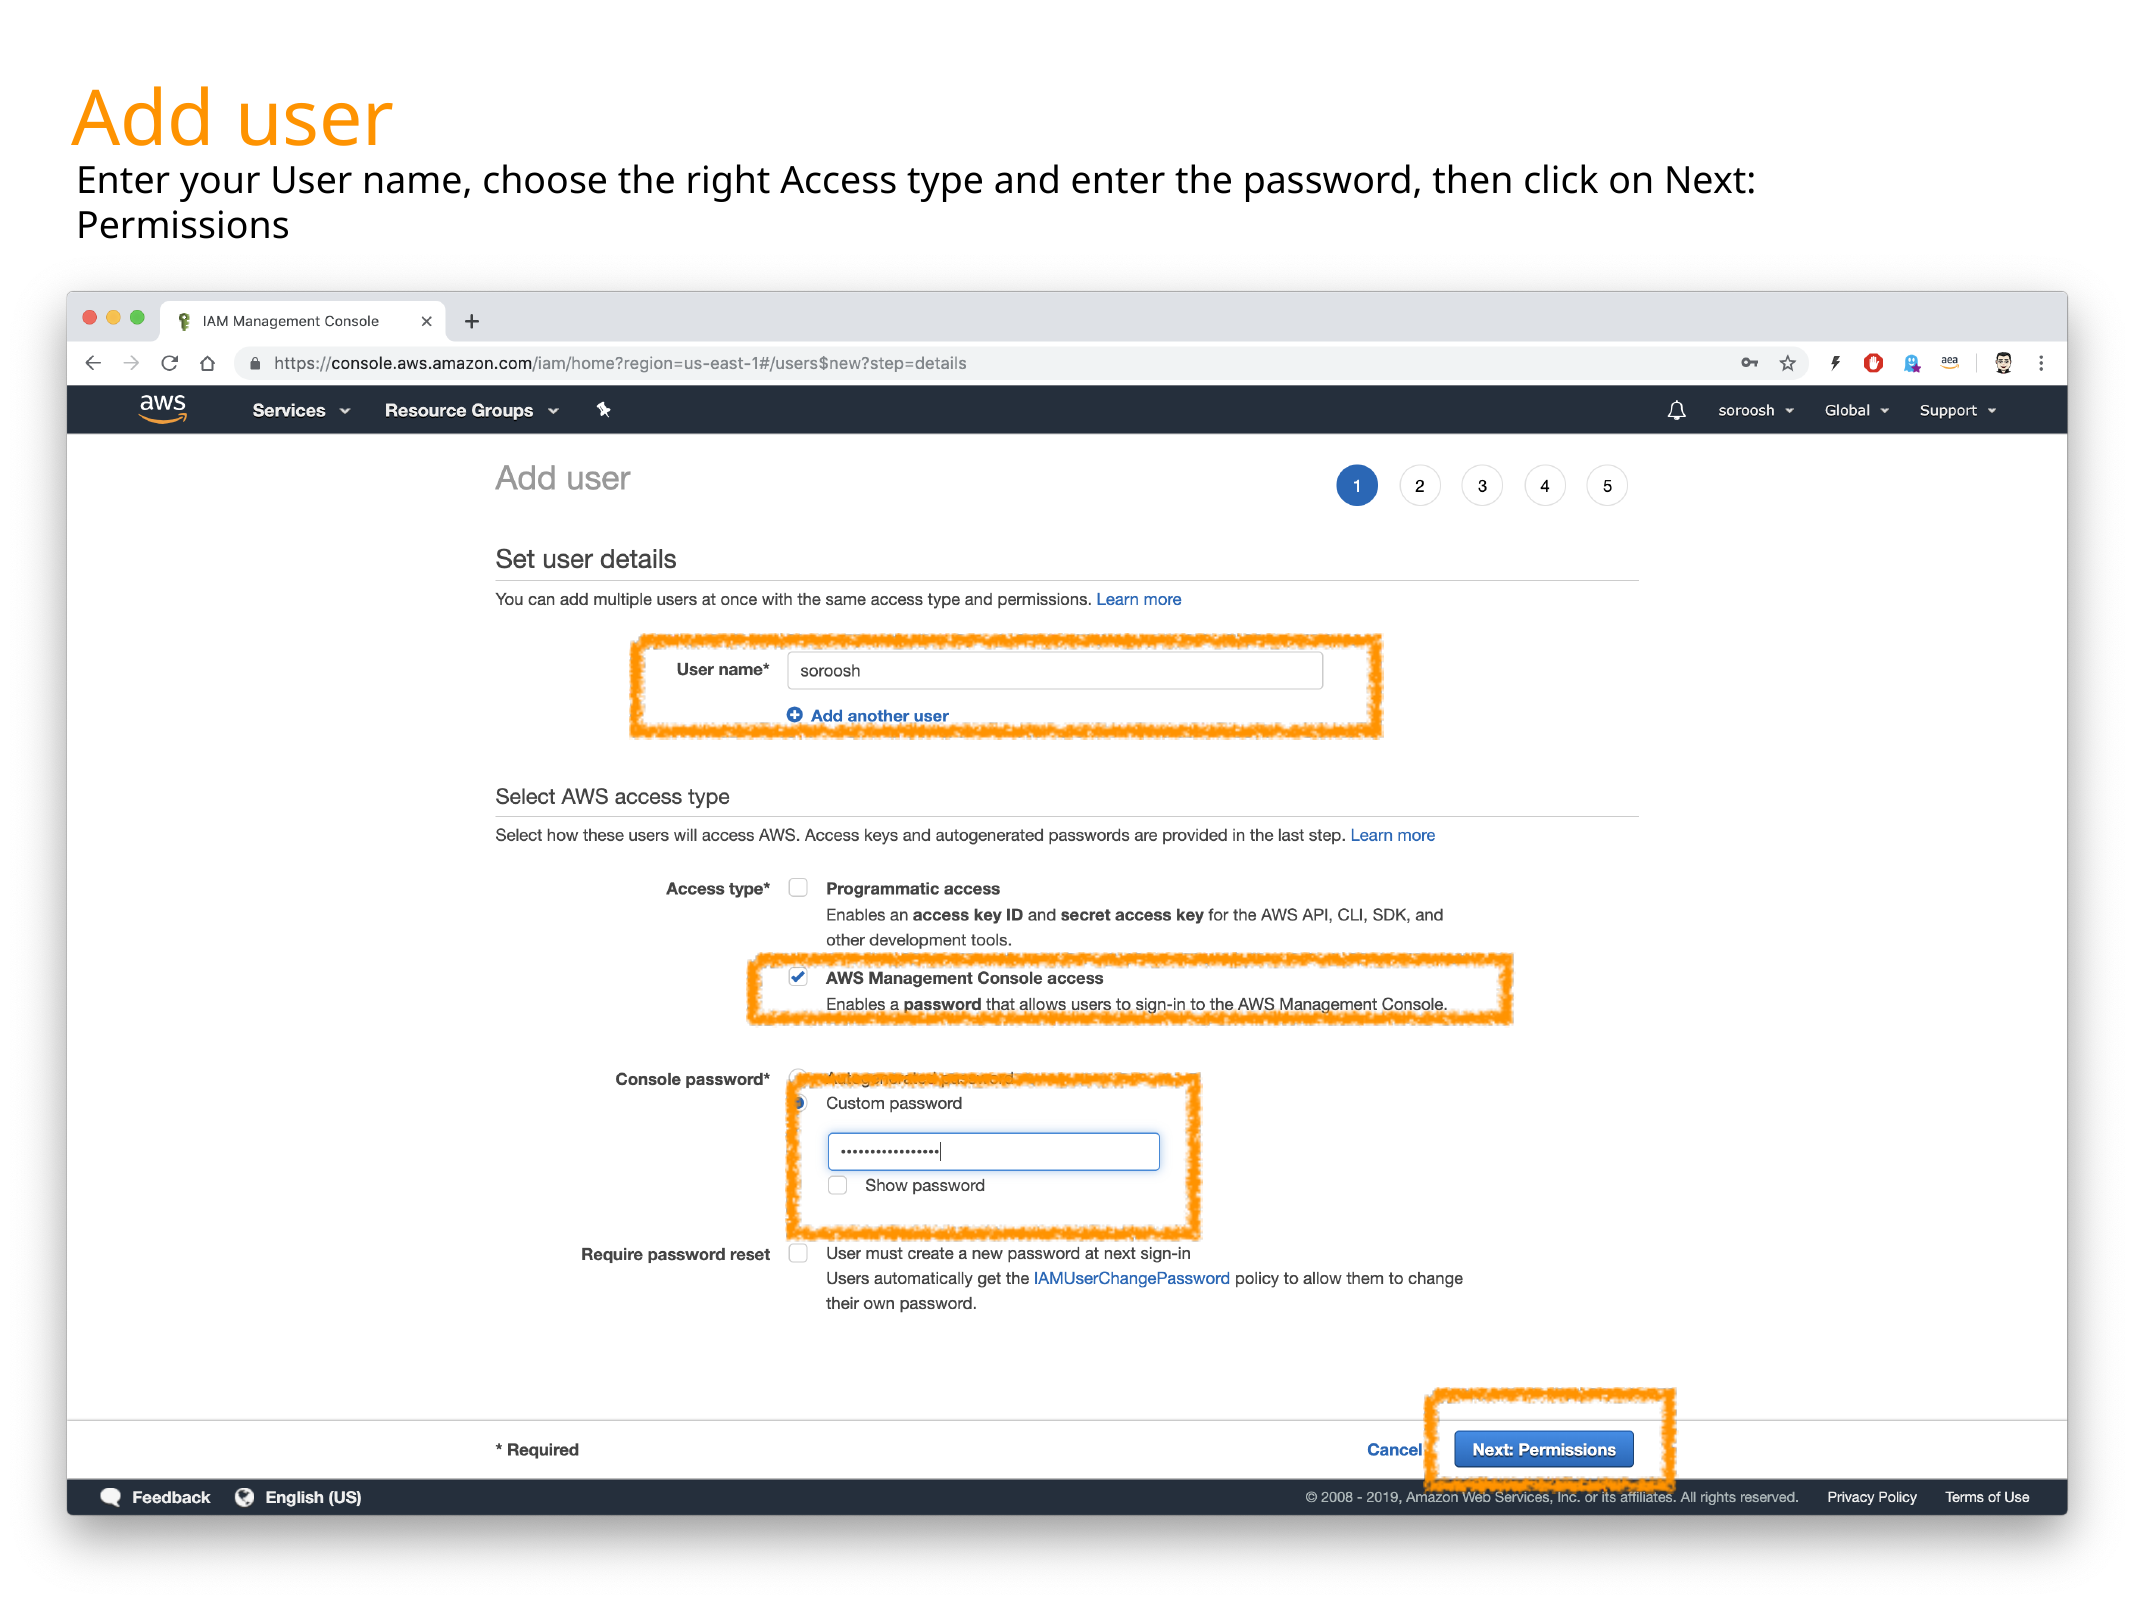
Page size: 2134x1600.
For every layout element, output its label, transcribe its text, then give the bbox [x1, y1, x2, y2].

picture [0, 246, 2134, 1600]
text_box Add user [62, 59, 404, 170]
text_box Enter your User name, choose the right Access type and enter the password, then click on Next: Permissions [67, 147, 1921, 246]
